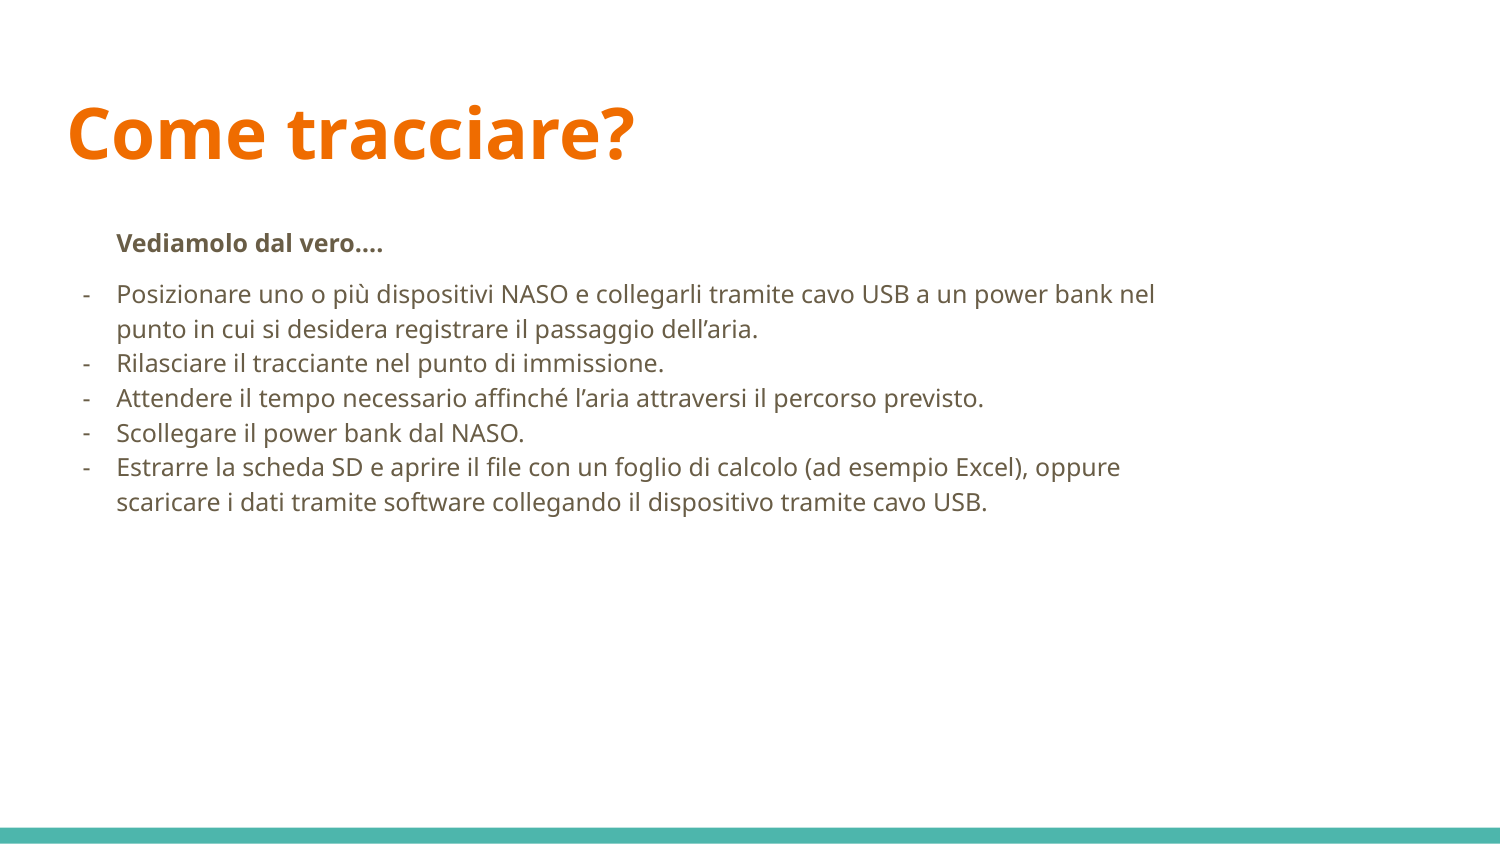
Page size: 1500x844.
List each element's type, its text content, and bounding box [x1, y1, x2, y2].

list Vediamolo dal vero…. Posizionare uno o più dispositivi NASO e collegarli tramite cavo USB a un power bank nel punto in cui si desidera registrare il passaggio dell’aria. Rilasciare il tracciante nel punto di immissione. Attendere il tempo necessario affinché l’aria attraversi il percorso previsto. Scollegare il power bank dal NASO. Estrarre la scheda SD e aprire il file con un foglio di calcolo (ad esempio Excel), oppure scaricare i dati tramite software collegando il dispositivo tramite cavo USB. [51, 207, 1217, 535]
title Come tracciare? [51, 72, 1449, 189]
